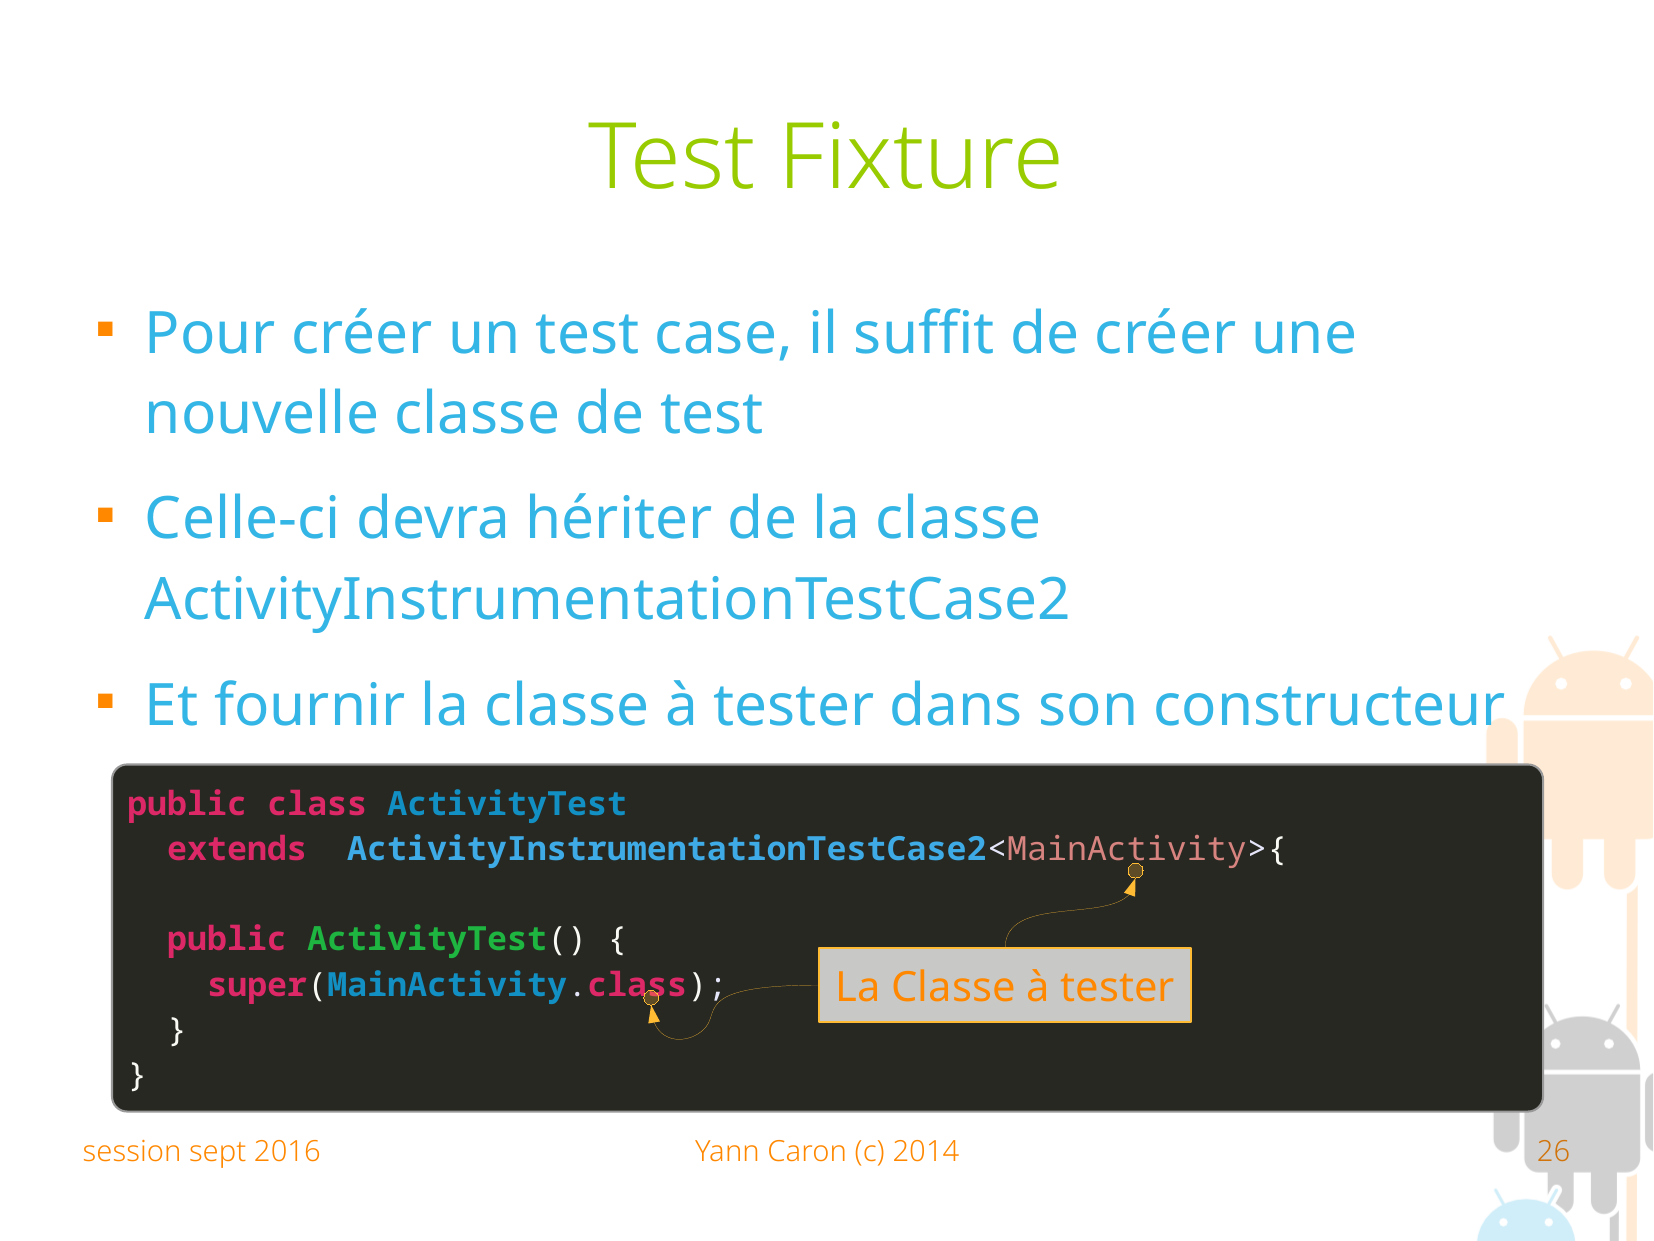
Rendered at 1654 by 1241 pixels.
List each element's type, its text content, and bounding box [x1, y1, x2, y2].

table_cell TYPE_PRESSURE [820, 949, 1190, 1021]
text_box [643, 990, 659, 1005]
title Test Fixture [82, 49, 1571, 257]
picture [240, 423, 1654, 1241]
text_box La Classe à tester [819, 948, 1183, 1015]
text_box [1128, 863, 1144, 878]
list Pour créer un test case, il suffit de créer une nouvelle classe de test Celle-ci devra hériter de la classe ActivityInstrumentationTestCase2 Et fournir la classe à tester dans son constructeur [82, 290, 1571, 751]
text_box public class ActivityTest extends ActivityInstrumentationTestCase2<MainActivity>{ public ActivityTest() { super(MainActivity.class); } } [112, 764, 1544, 1068]
